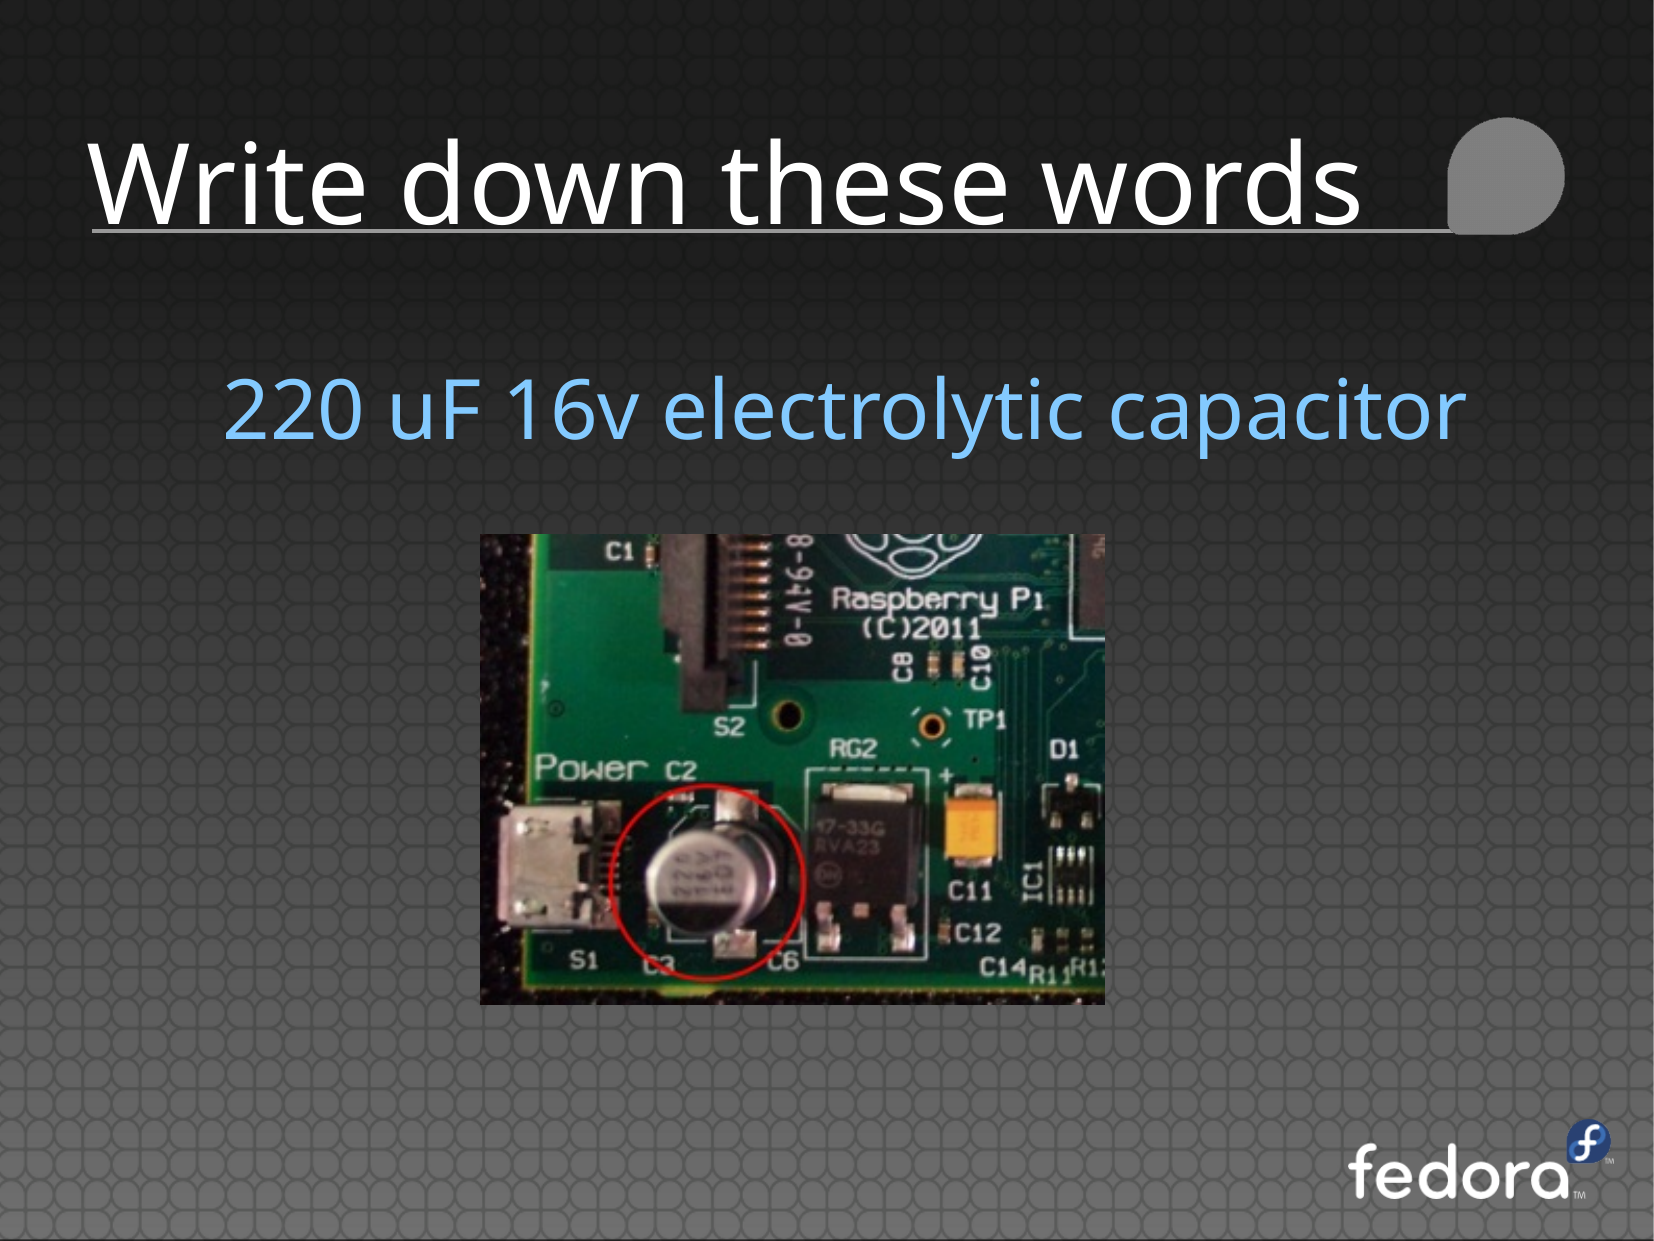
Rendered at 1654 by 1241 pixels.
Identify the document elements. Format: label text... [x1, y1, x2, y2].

subtitle 220 uF 16v electrolytic capacitor [86, 0, 1576, 856]
picture [0, 0, 1654, 1241]
